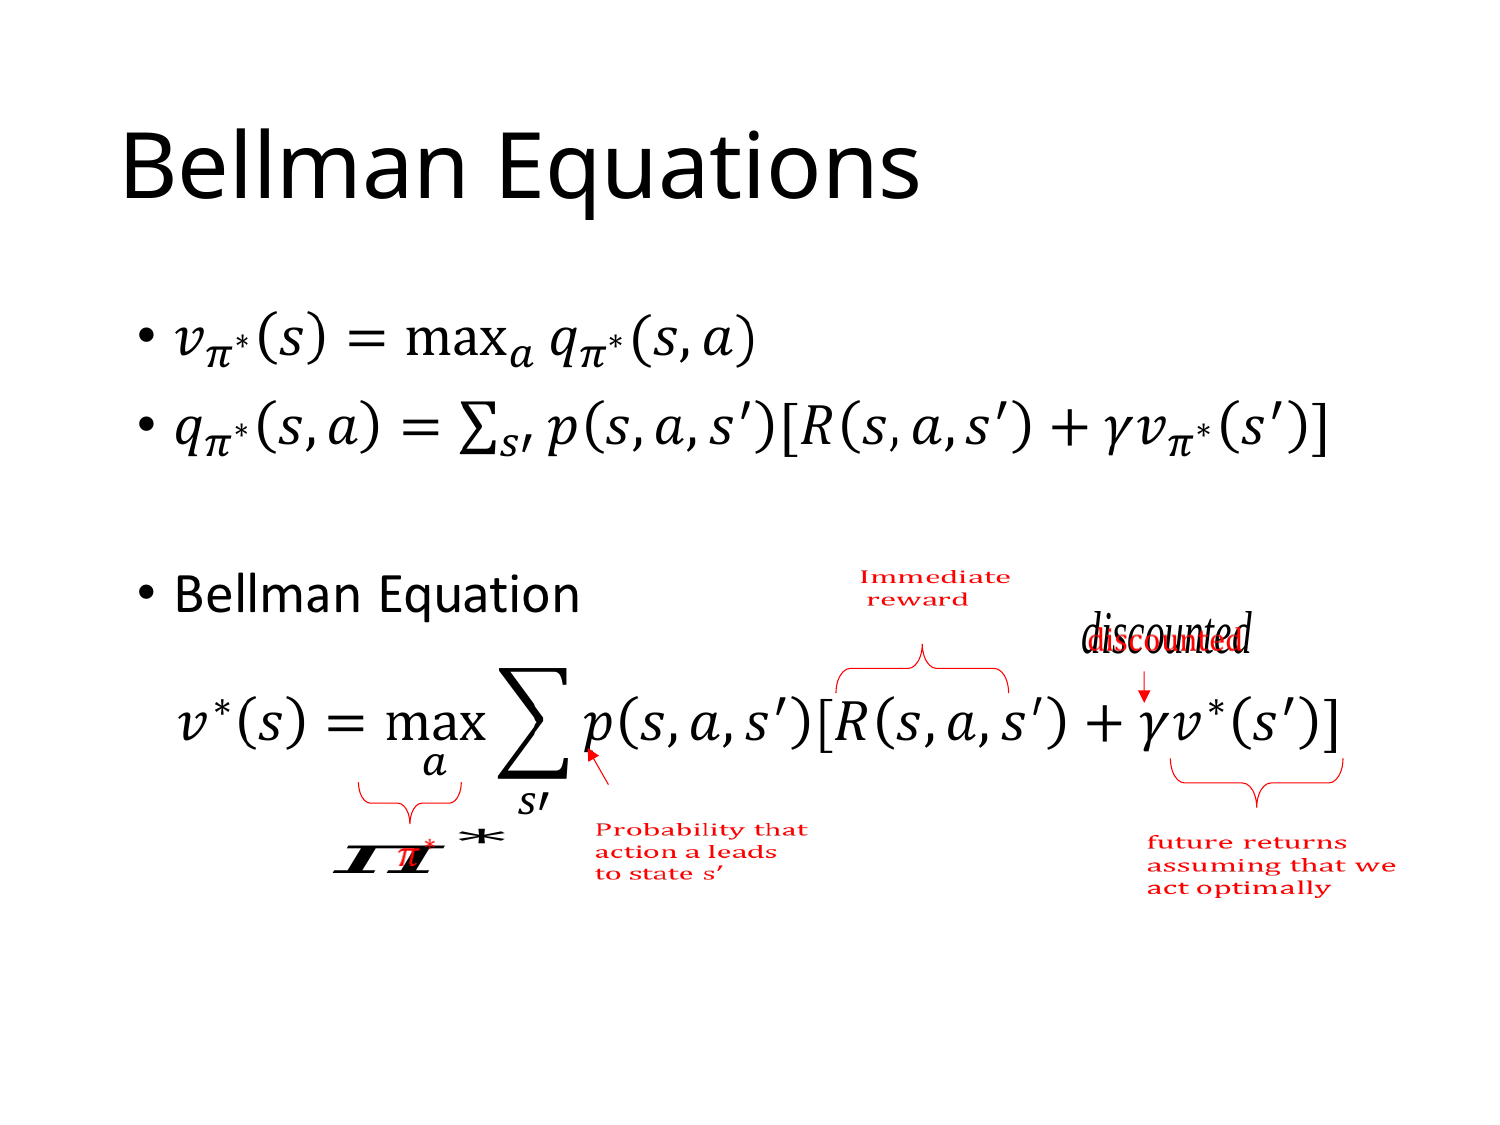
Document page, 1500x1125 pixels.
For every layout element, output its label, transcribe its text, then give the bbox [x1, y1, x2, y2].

list [103, 299, 1397, 1014]
text_box [1072, 611, 1265, 668]
text_box [282, 823, 555, 884]
text_box [580, 786, 831, 923]
text_box [842, 554, 1035, 651]
title Bellman Equations [103, 59, 1397, 278]
text_box [1132, 797, 1474, 939]
